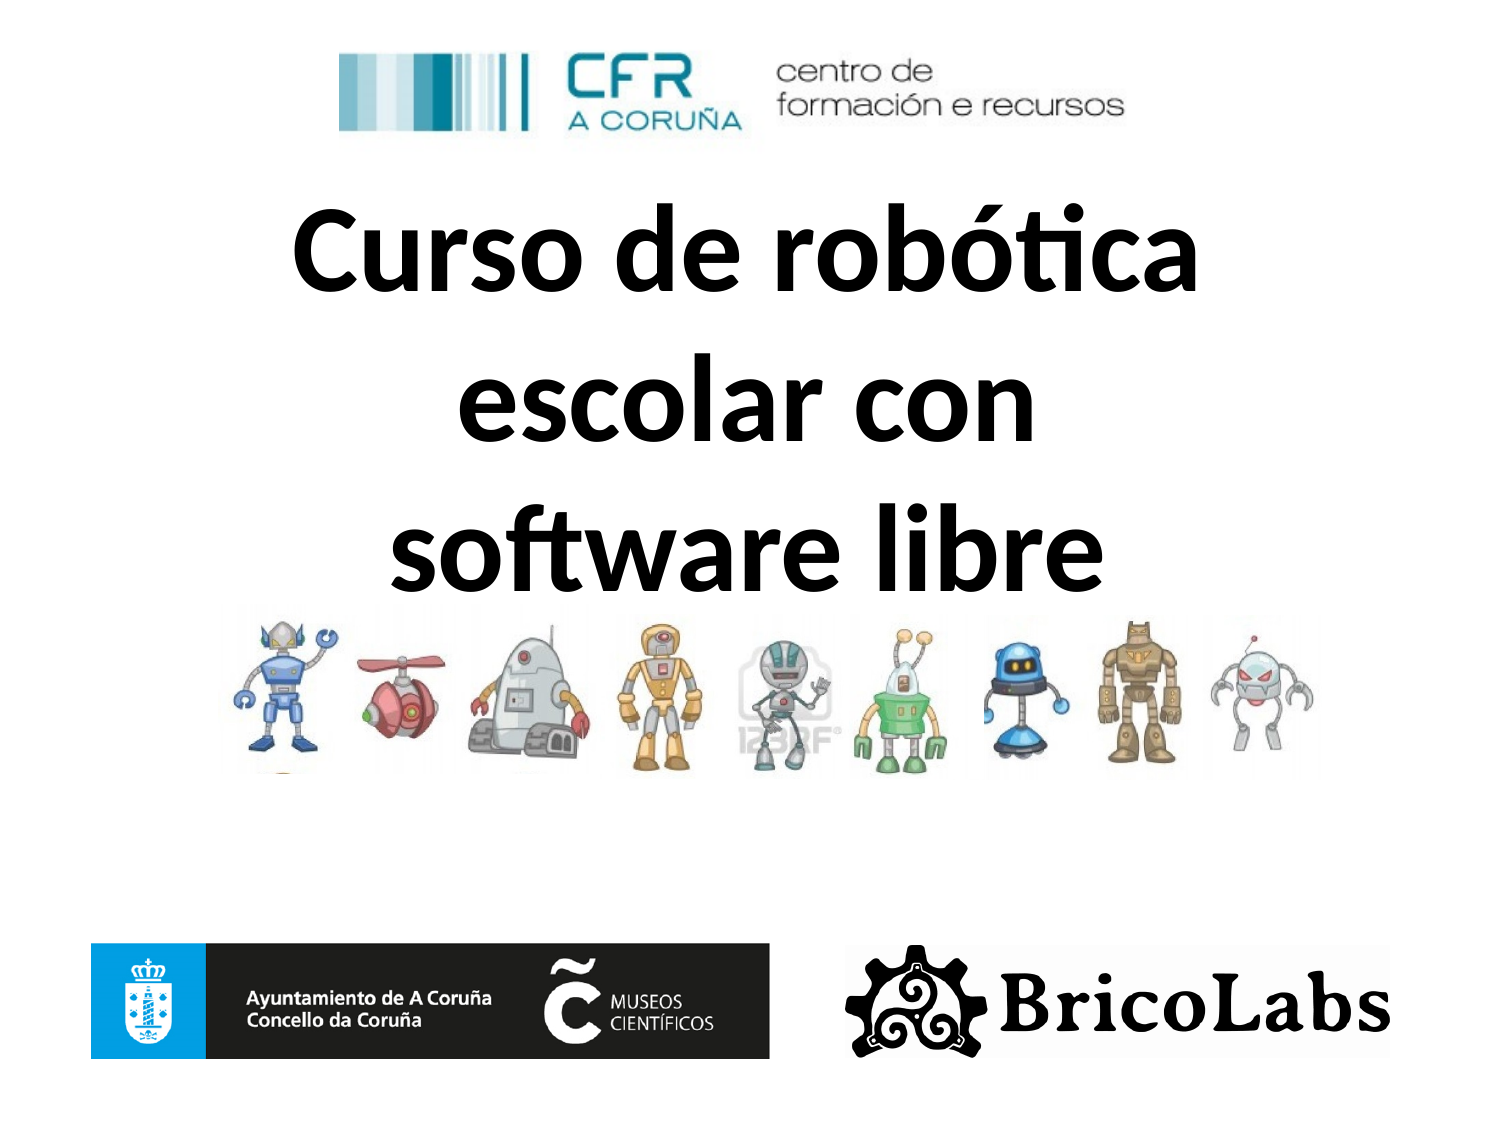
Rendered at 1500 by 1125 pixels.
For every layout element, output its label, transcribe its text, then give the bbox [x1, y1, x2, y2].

picture [339, 26, 1144, 158]
picture [218, 604, 1337, 780]
picture [88, 941, 770, 1061]
picture [839, 941, 1400, 1063]
title Curso de robótica escolar con software libre [242, 237, 1254, 545]
